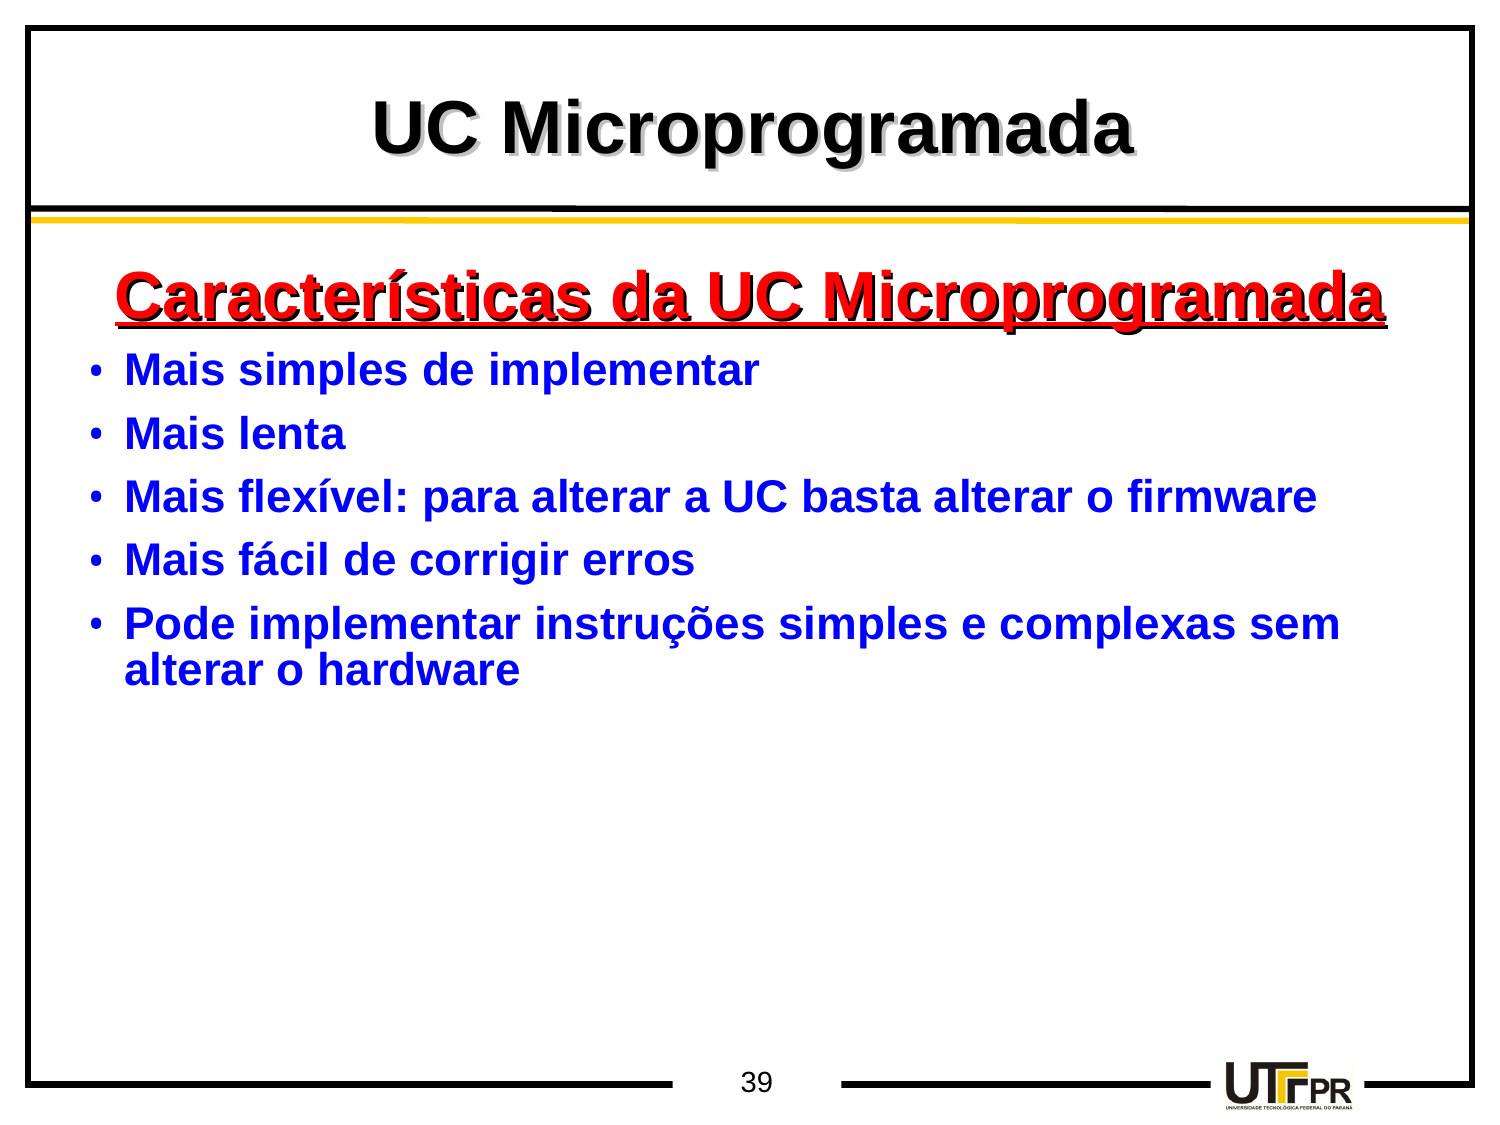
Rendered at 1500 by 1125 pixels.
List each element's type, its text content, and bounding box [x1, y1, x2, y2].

picture [1225, 1062, 1353, 1110]
list Características da UC Microprogramada Mais simples de implementar Mais lenta Mais flexível: para alterar a UC basta alterar o firmware Mais fácil de corrigir erros Pode implementar instruções simples e complexas sem alterar o hardware [72, 257, 1428, 1027]
title UC Microprogramada [29, 85, 1477, 180]
